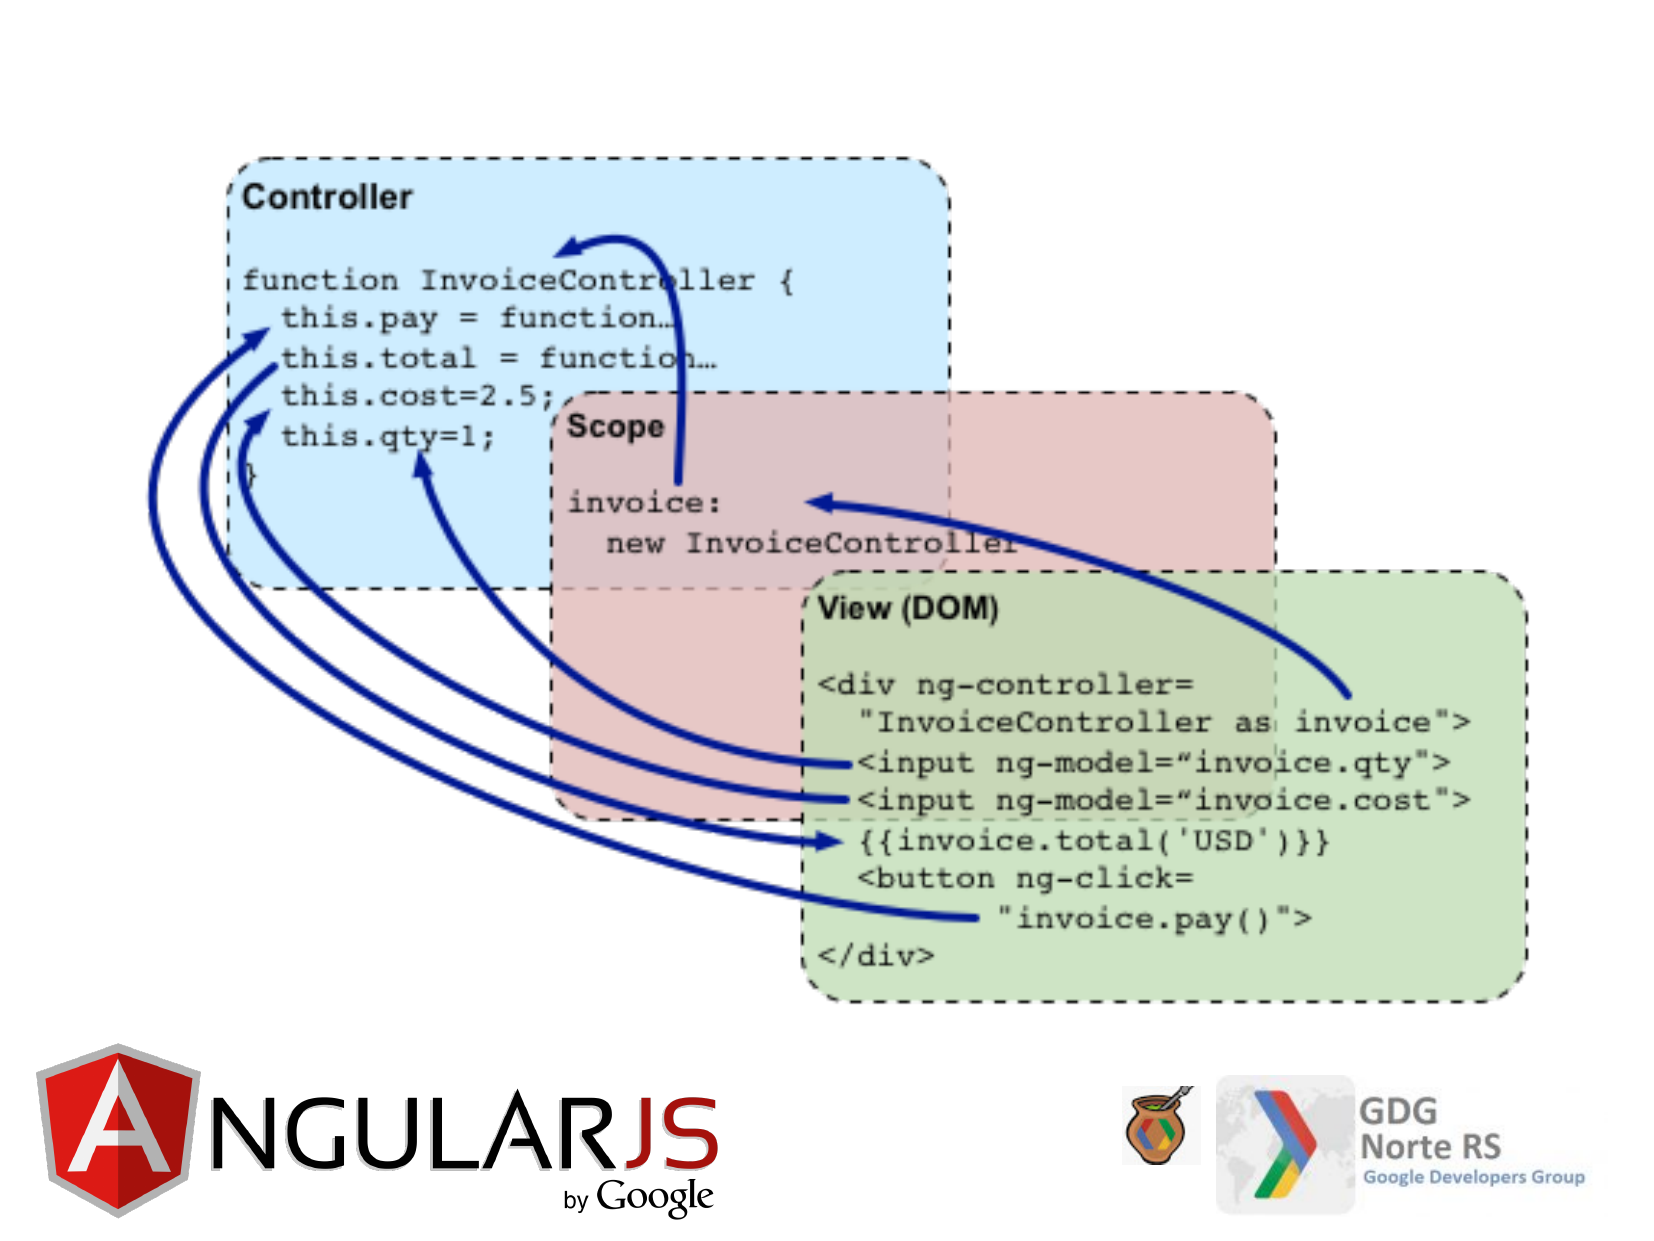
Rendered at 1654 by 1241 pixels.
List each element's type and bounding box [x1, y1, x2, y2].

picture [32, 1039, 721, 1223]
picture [1122, 1086, 1201, 1165]
picture [141, 155, 1532, 1010]
picture [1216, 1075, 1608, 1217]
